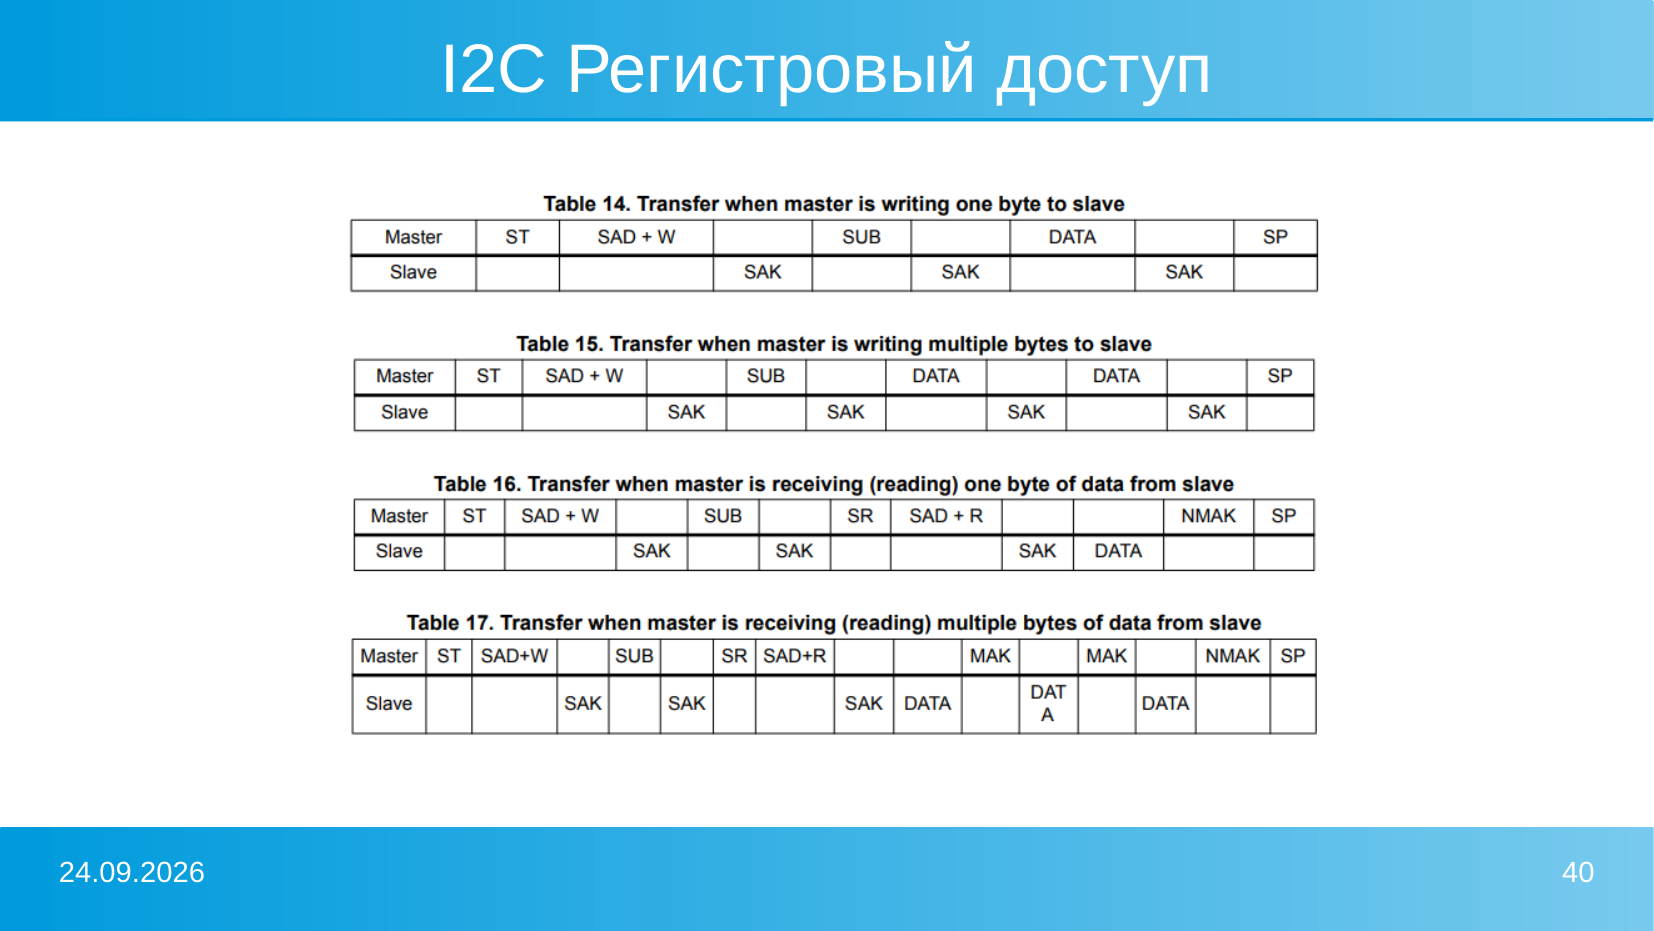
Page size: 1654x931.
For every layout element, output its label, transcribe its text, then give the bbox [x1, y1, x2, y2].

title I2C Регистровый доступ [59, 29, 1595, 108]
picture [300, 176, 1372, 751]
